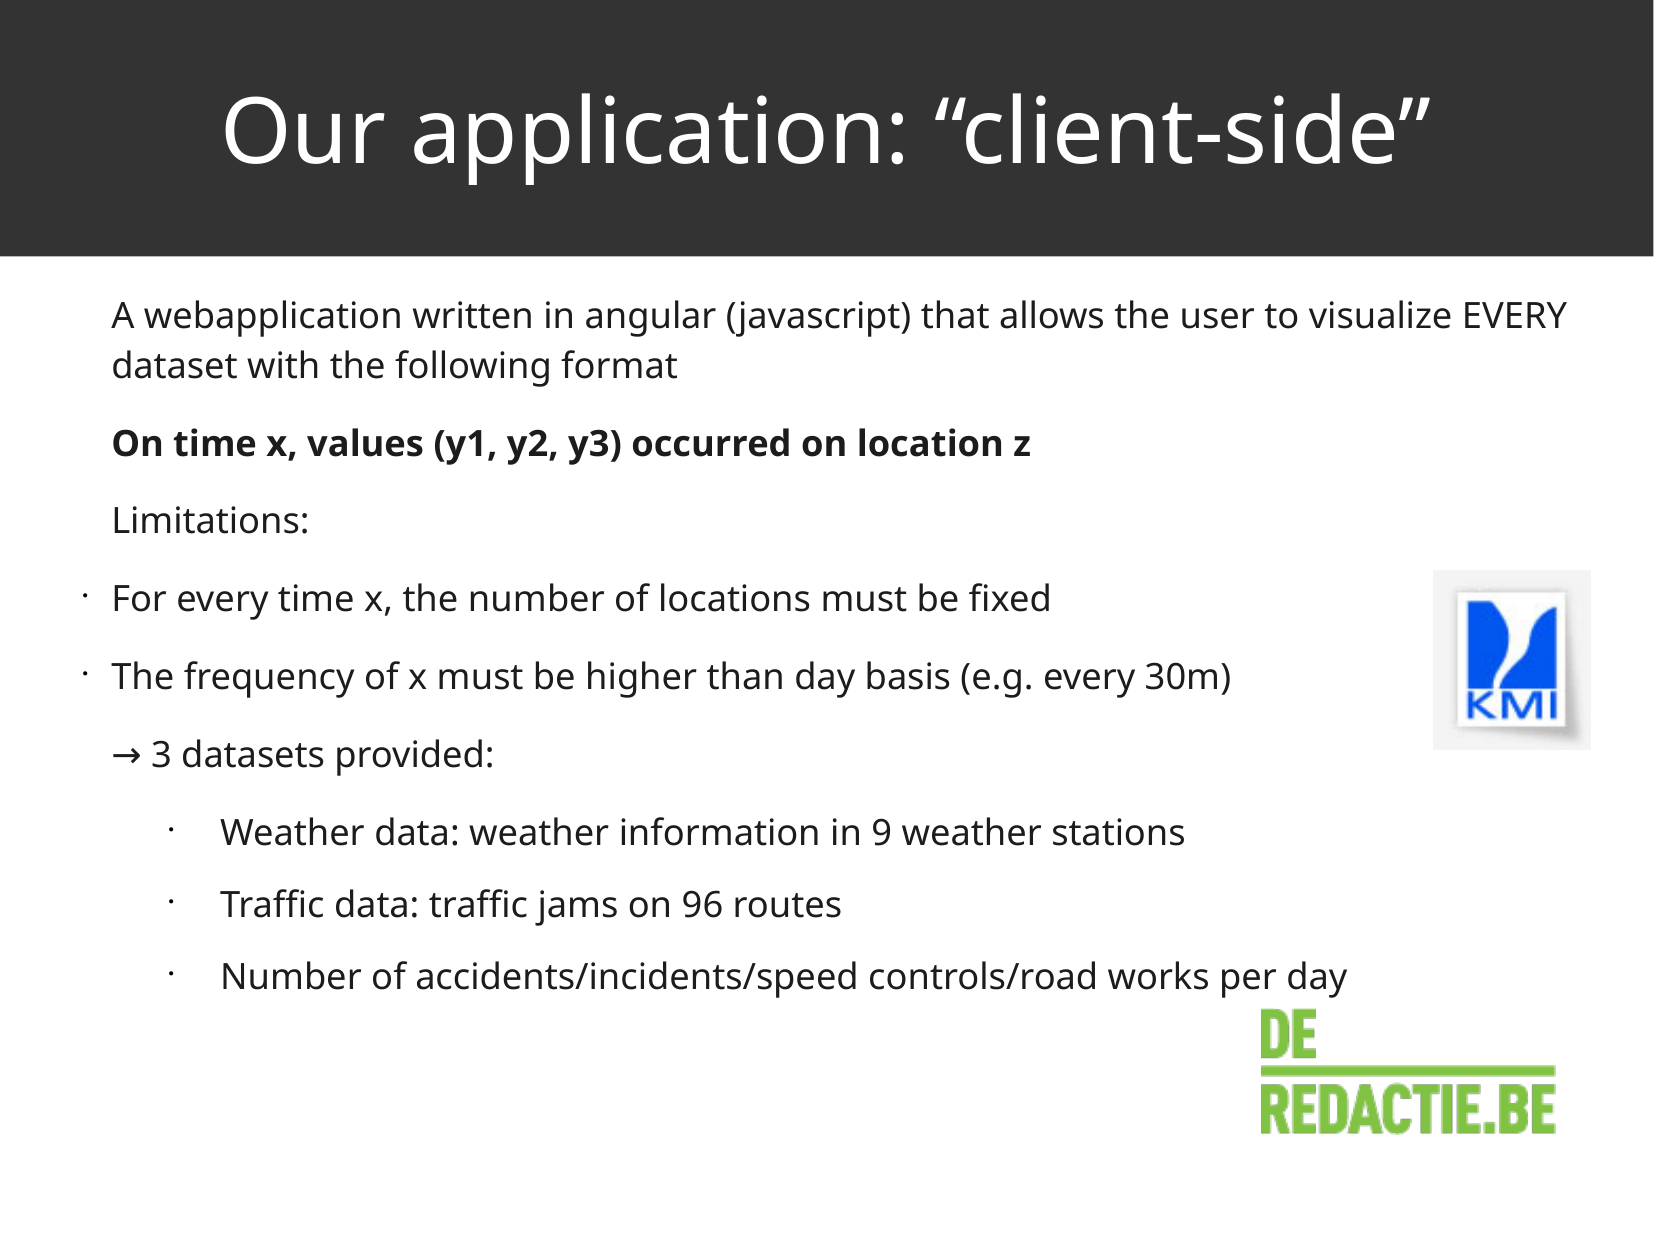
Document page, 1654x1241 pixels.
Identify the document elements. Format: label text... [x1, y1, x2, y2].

title Our application: “client-side” [0, 0, 1654, 257]
picture [1261, 1008, 1556, 1136]
picture [1433, 570, 1591, 751]
list A webapplication written in angular (javascript) that allows the user to visualize EVERY dataset with the following format On time x, values (y1, y2, y3) occurred on location z Limitations: For every time x, the number of locations must be fixed The frequency of x must be higher than day basis (e.g. every 30m) → 3 datasets provided: Weather data: weather information in 9 weather stations Traffic data: traffic jams on 96 routes Number of accidents/incidents/speed controls/road works per day [82, 290, 1571, 1010]
